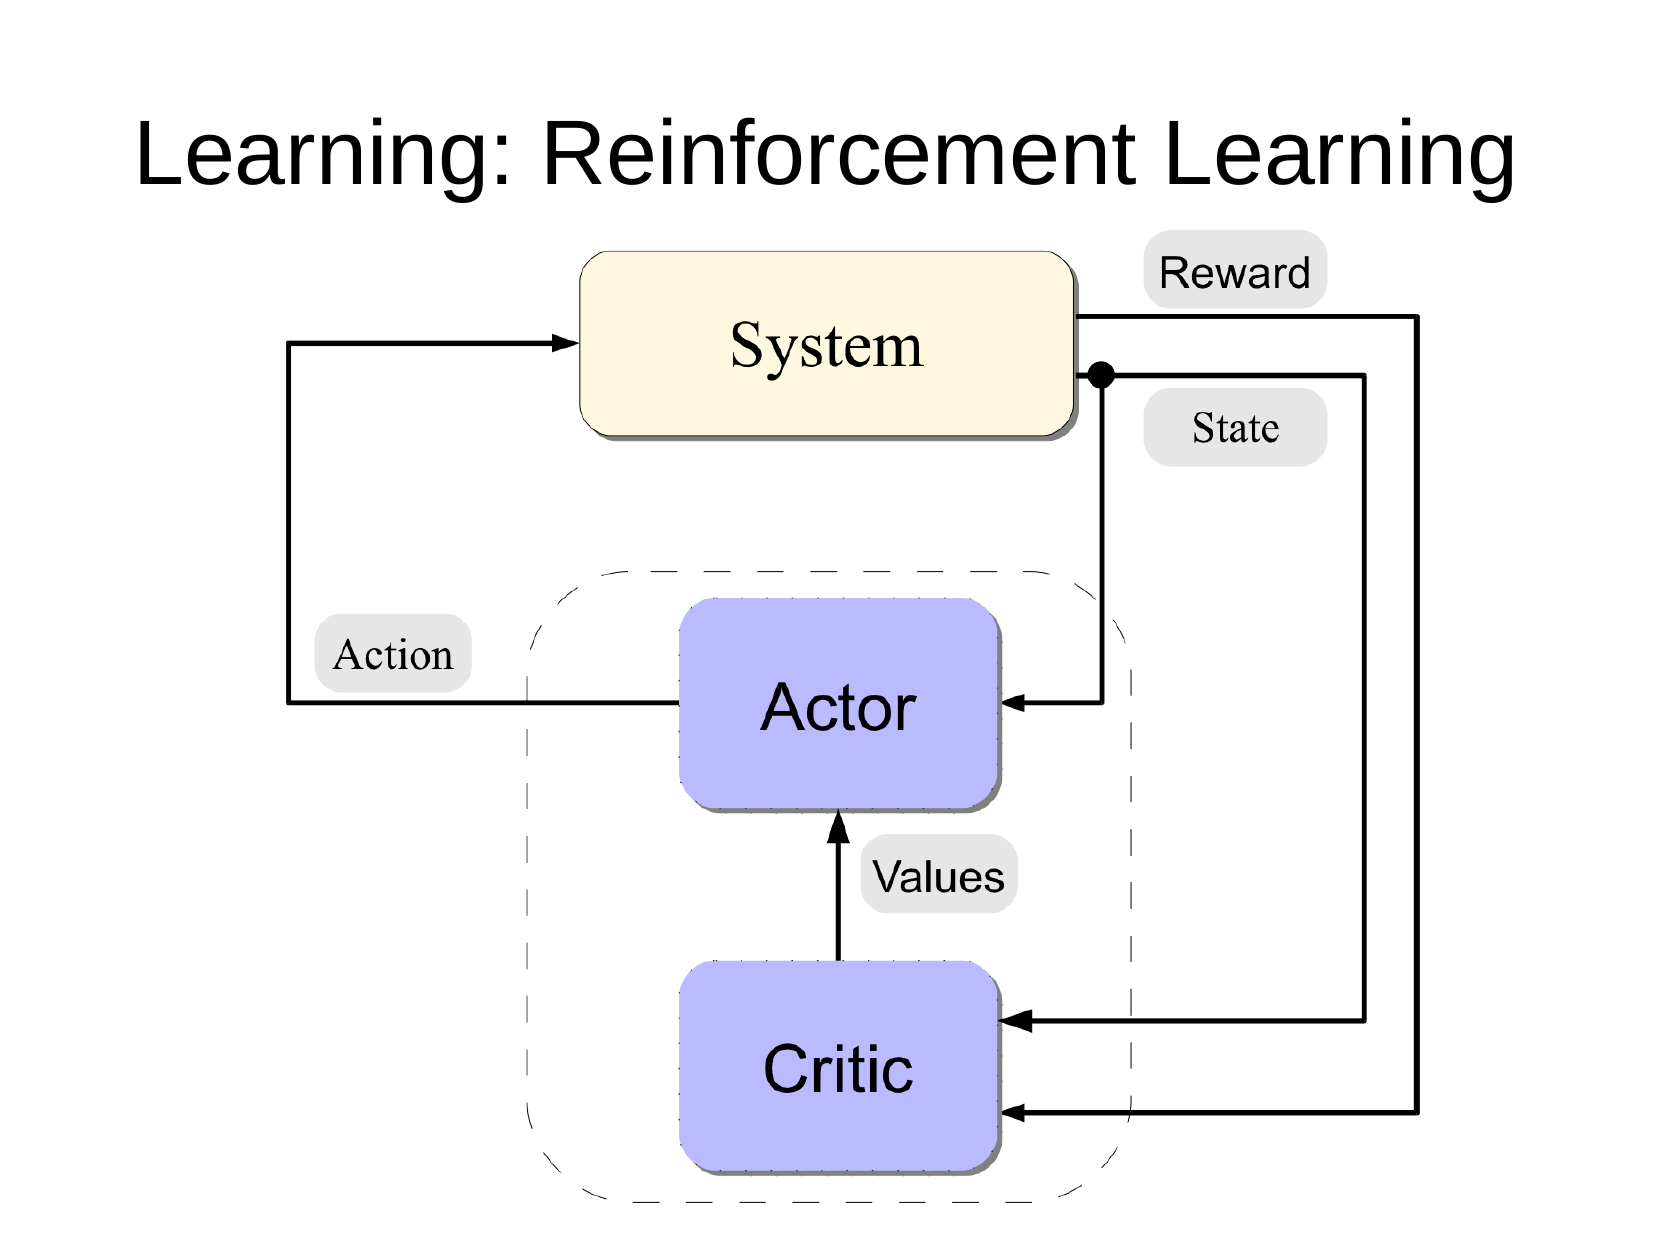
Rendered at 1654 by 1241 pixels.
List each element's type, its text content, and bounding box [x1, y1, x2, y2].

picture [183, 219, 1516, 1220]
title Learning: Reinforcement Learning [82, 49, 1571, 257]
